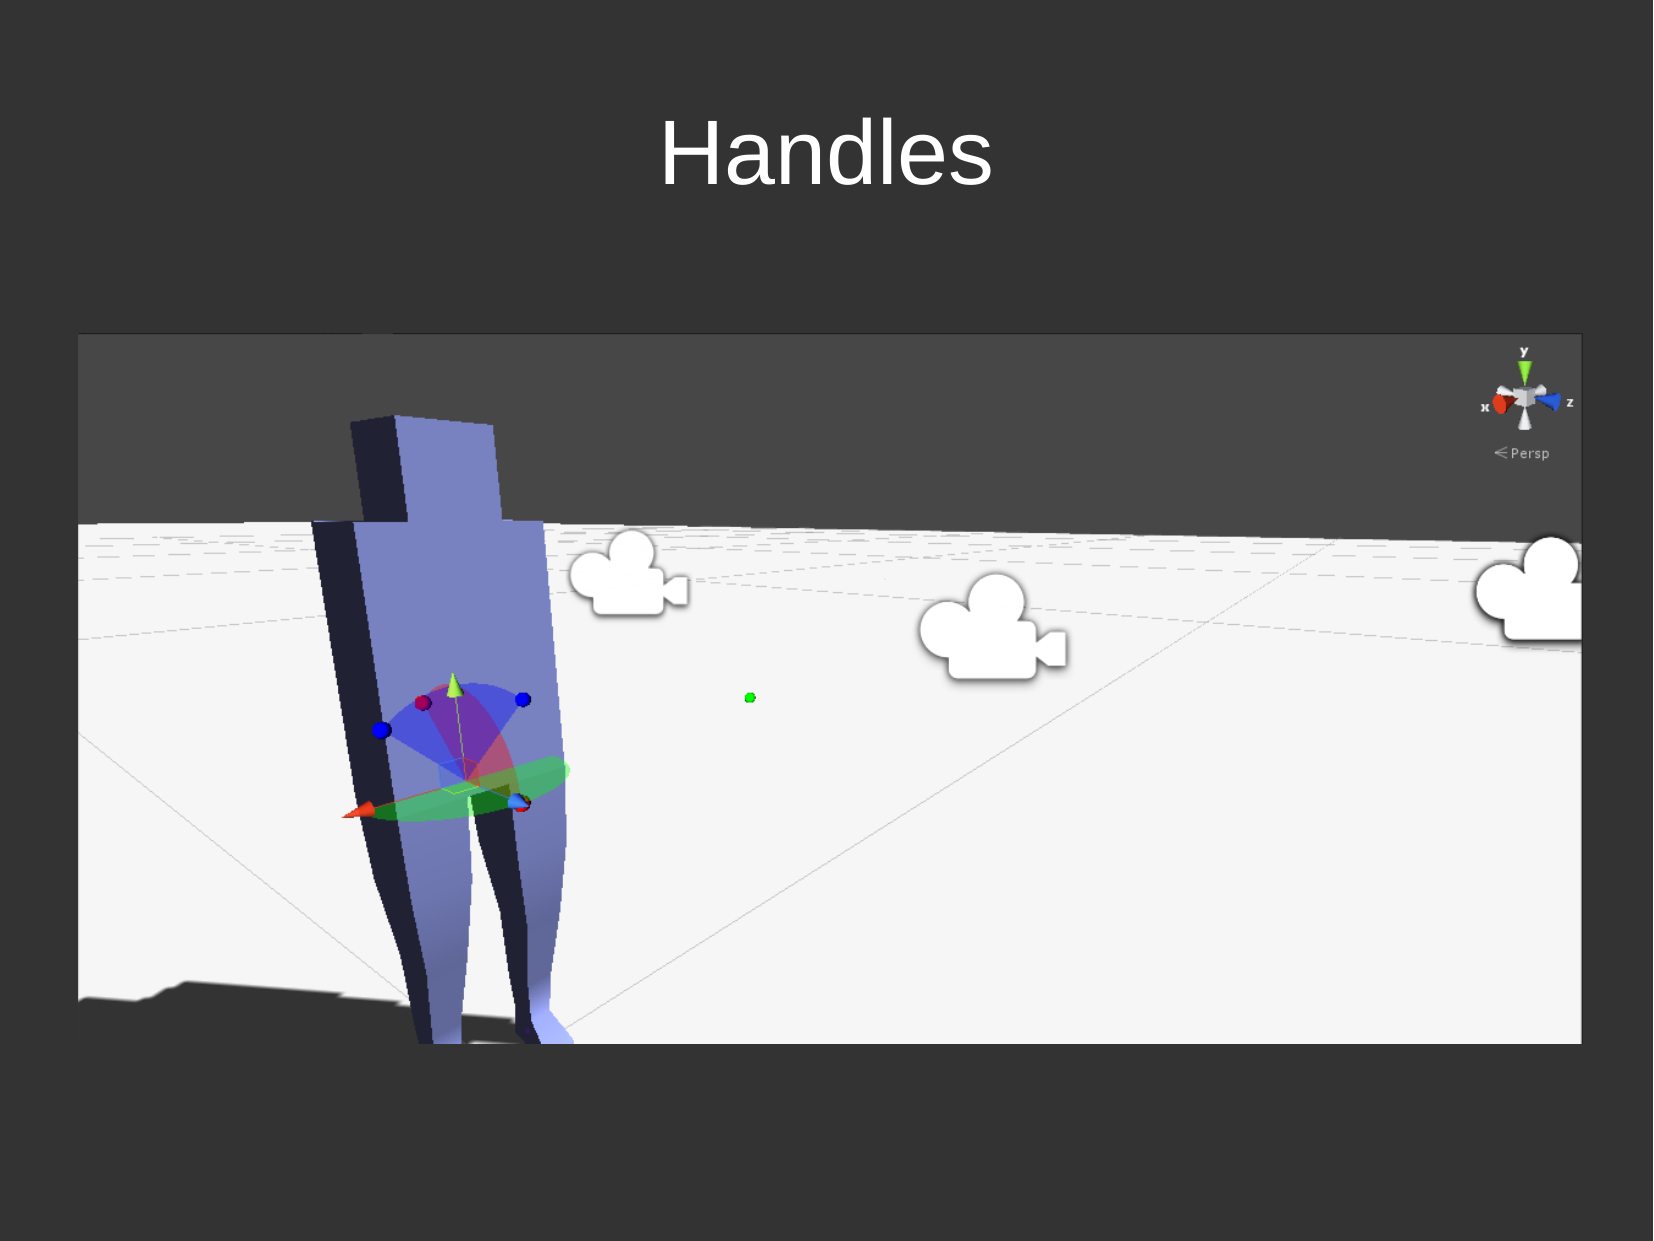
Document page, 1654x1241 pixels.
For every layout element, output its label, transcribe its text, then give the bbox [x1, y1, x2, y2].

title Handles [82, 49, 1571, 257]
picture [78, 333, 1583, 1044]
